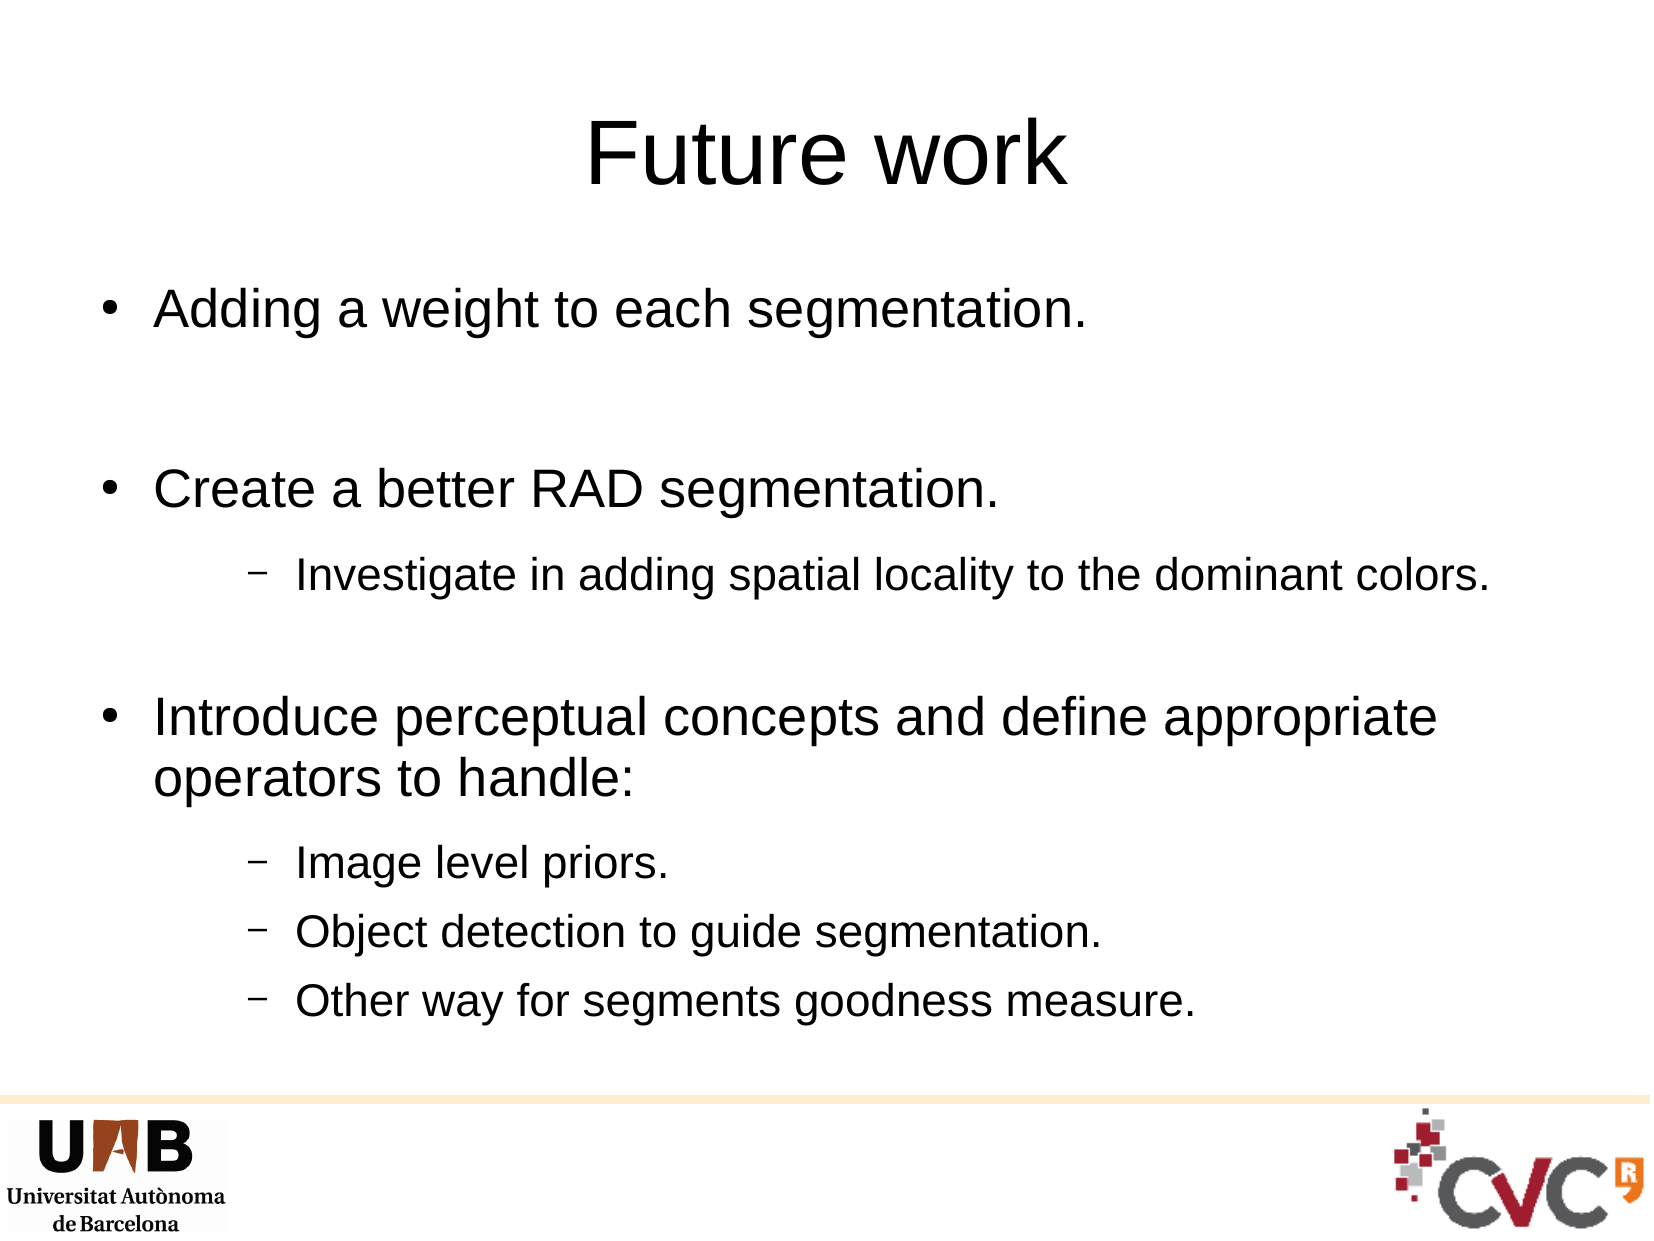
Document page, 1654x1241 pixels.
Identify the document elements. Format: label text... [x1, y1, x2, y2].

picture [7, 1119, 226, 1232]
list Adding a weight to each segmentation. Create a better RAD segmentation. Investigate in adding spatial locality to the dominant colors. Introduce perceptual concepts and define appropriate operators to handle: Image level priors. Object detection to guide segmentation. Other way for segments goodness measure. [82, 278, 1571, 1097]
title Future work [82, 56, 1571, 250]
picture [1393, 1107, 1650, 1235]
